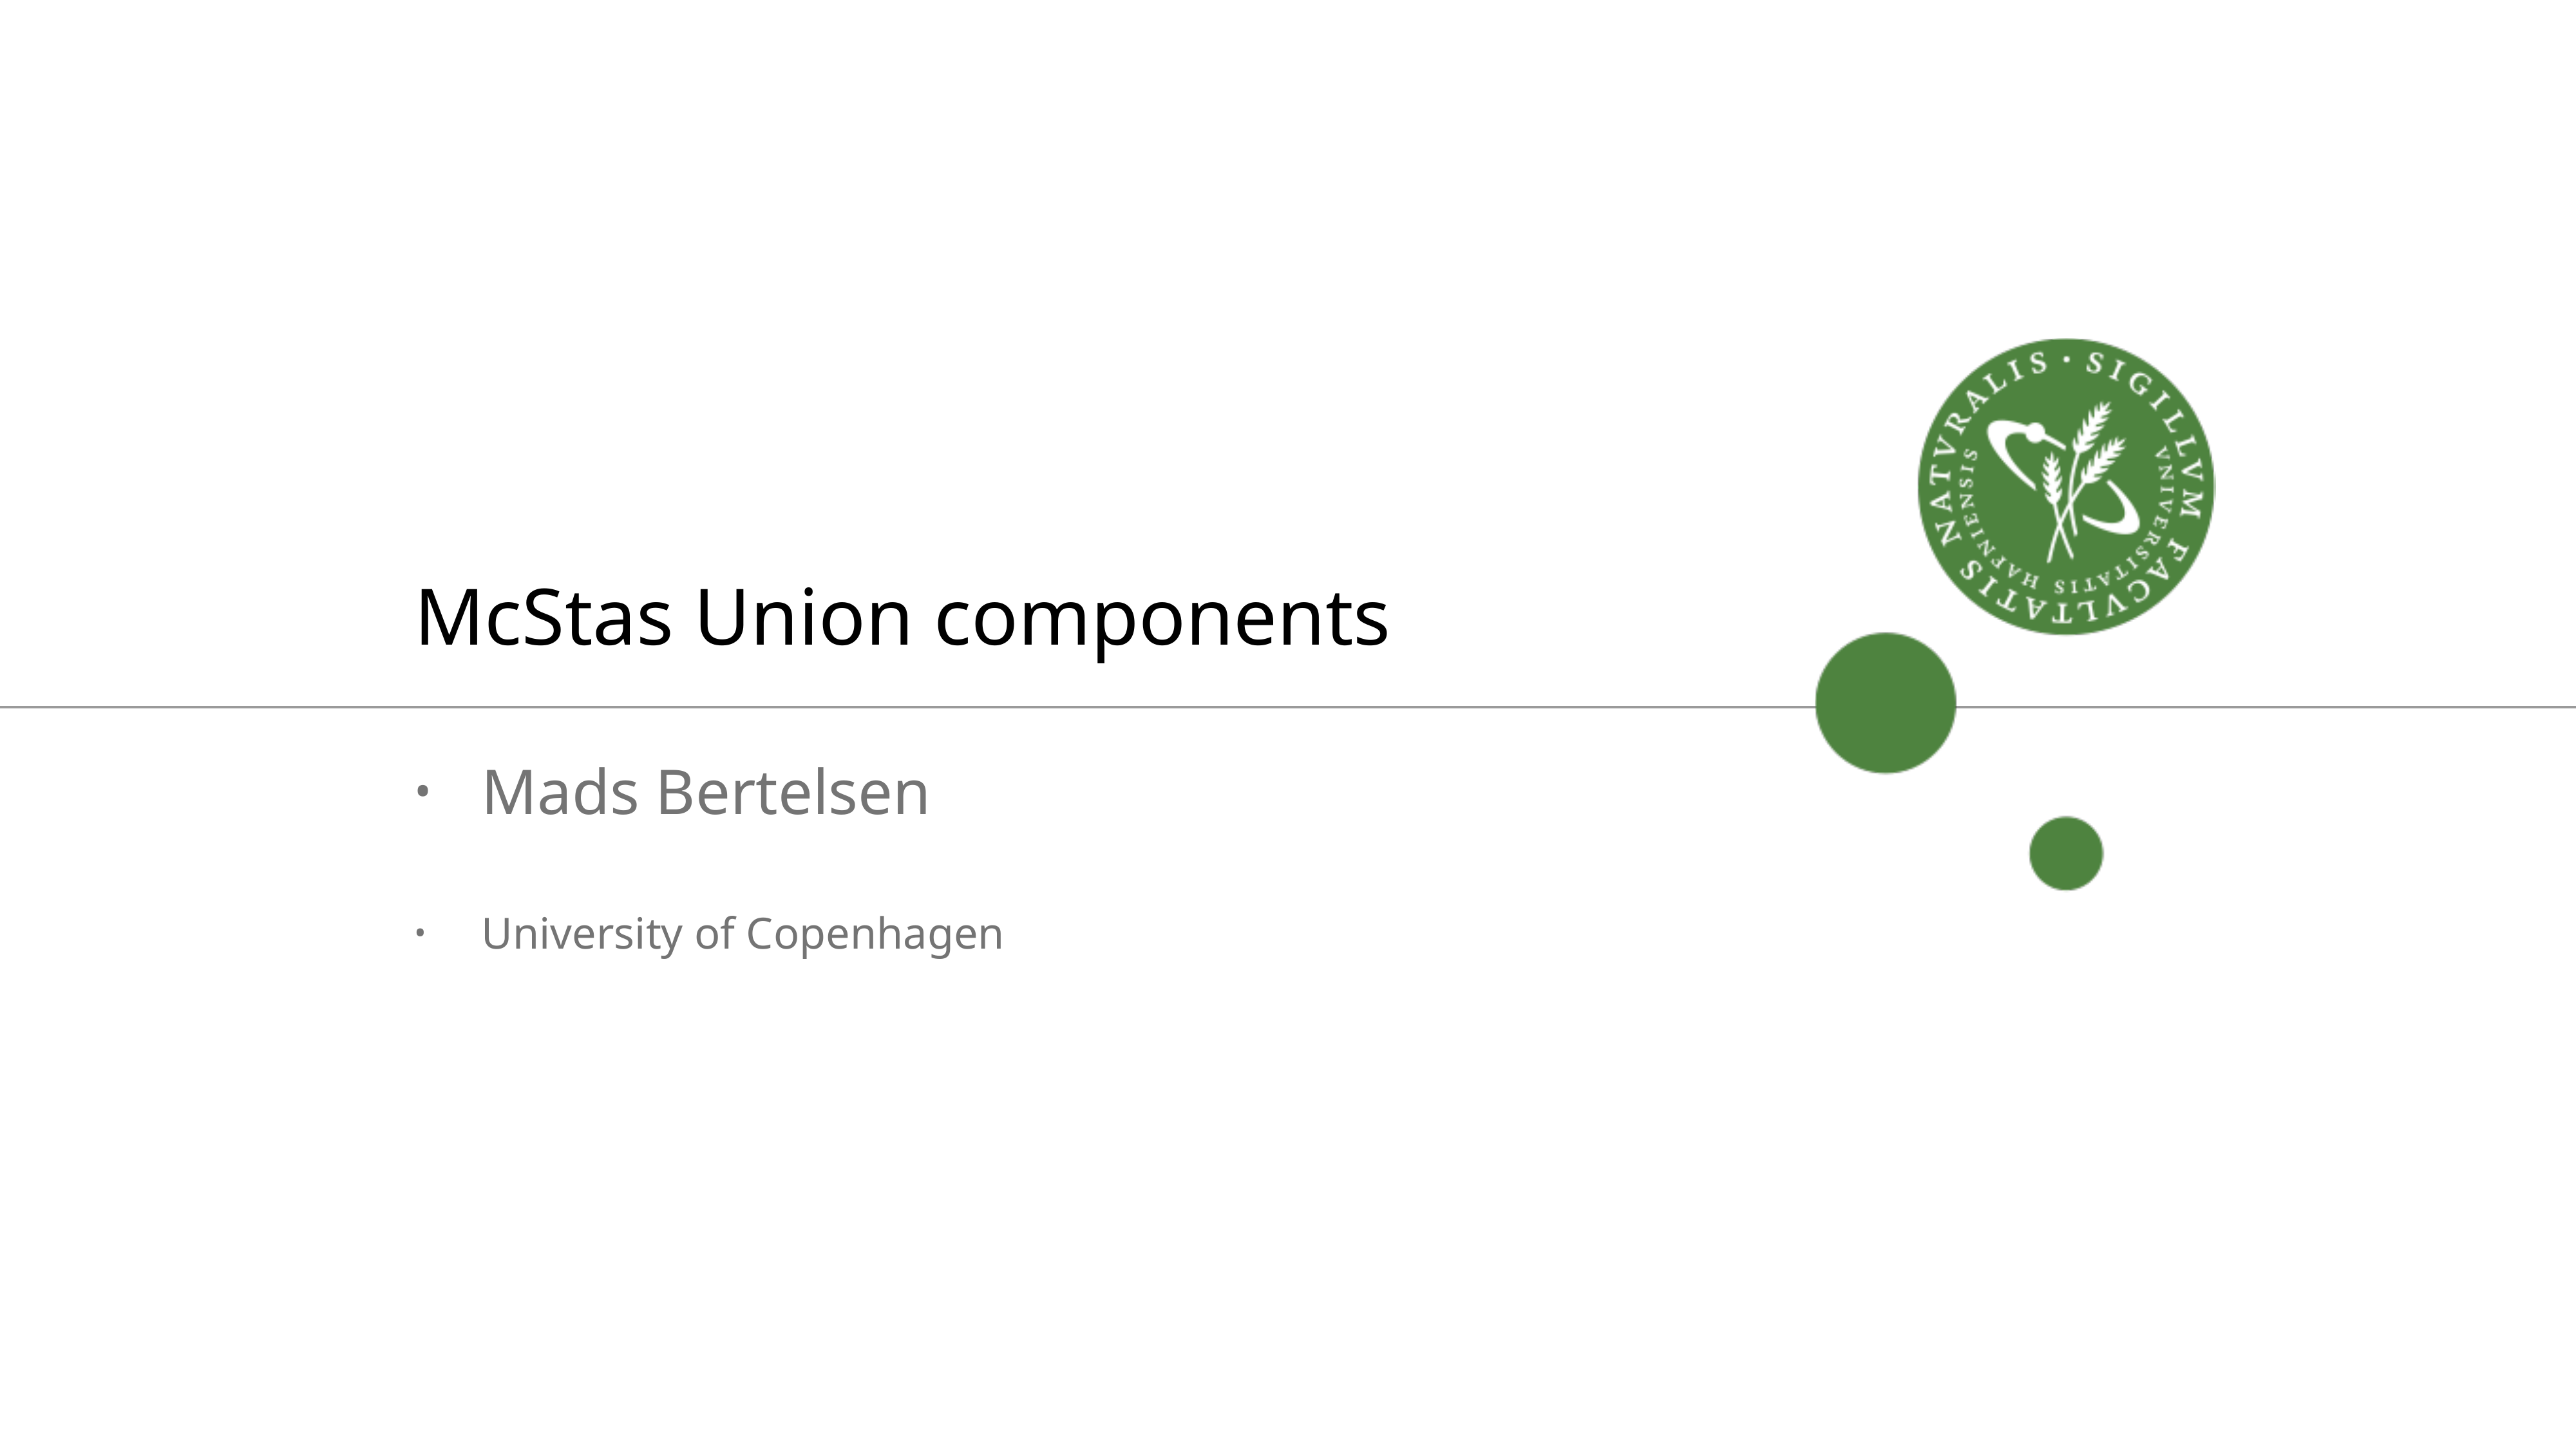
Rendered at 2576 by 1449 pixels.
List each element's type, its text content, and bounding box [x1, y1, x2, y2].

title McStas Union components [406, 196, 1776, 668]
subtitle Mads Bertelsen University of Copenhagen [406, 745, 2374, 1024]
picture [1815, 338, 2216, 745]
